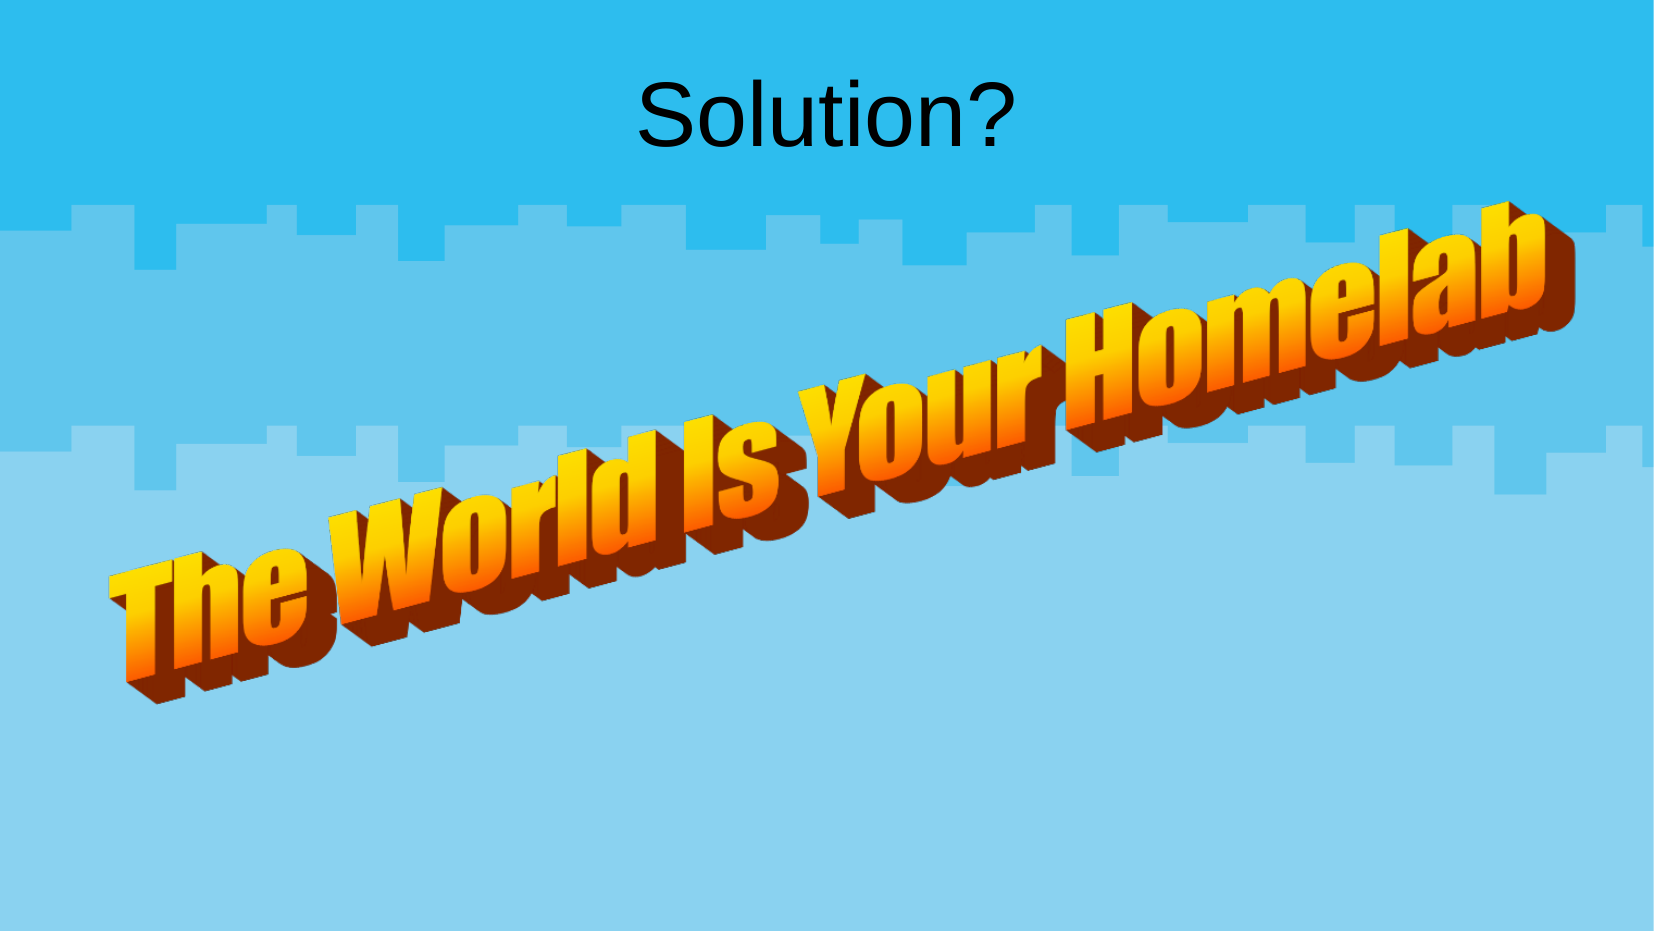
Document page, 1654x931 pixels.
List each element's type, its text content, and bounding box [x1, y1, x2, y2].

title Solution? [82, 37, 1571, 138]
picture [0, 0, 1654, 931]
